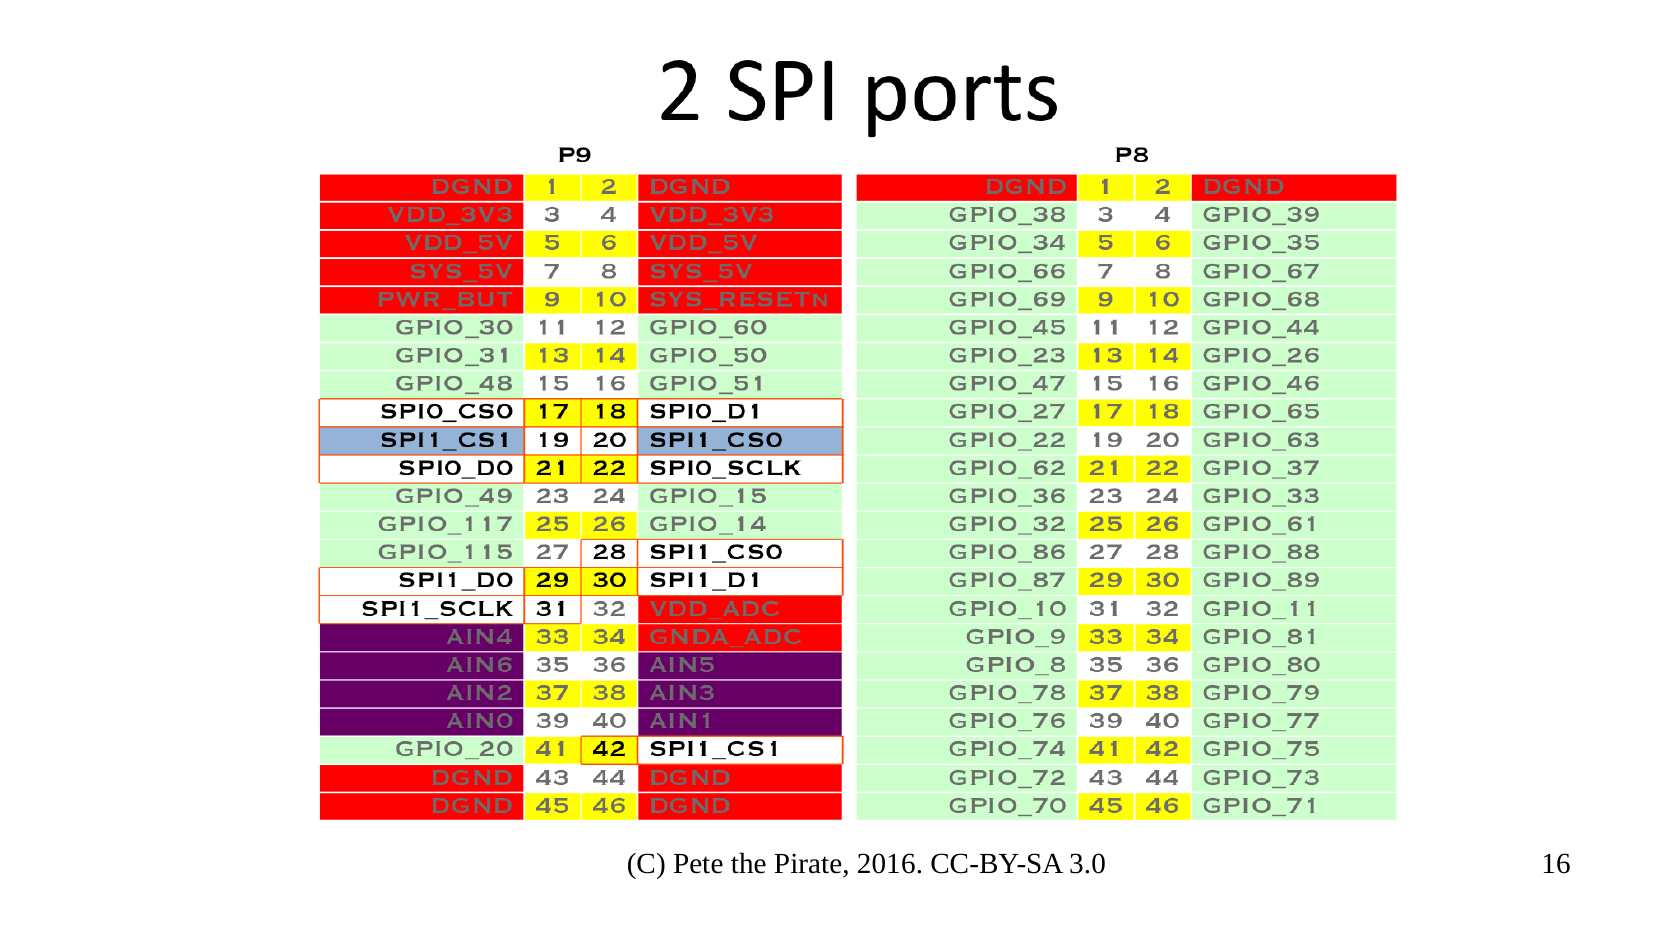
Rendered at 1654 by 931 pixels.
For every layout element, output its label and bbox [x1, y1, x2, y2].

picture [295, 0, 1418, 838]
